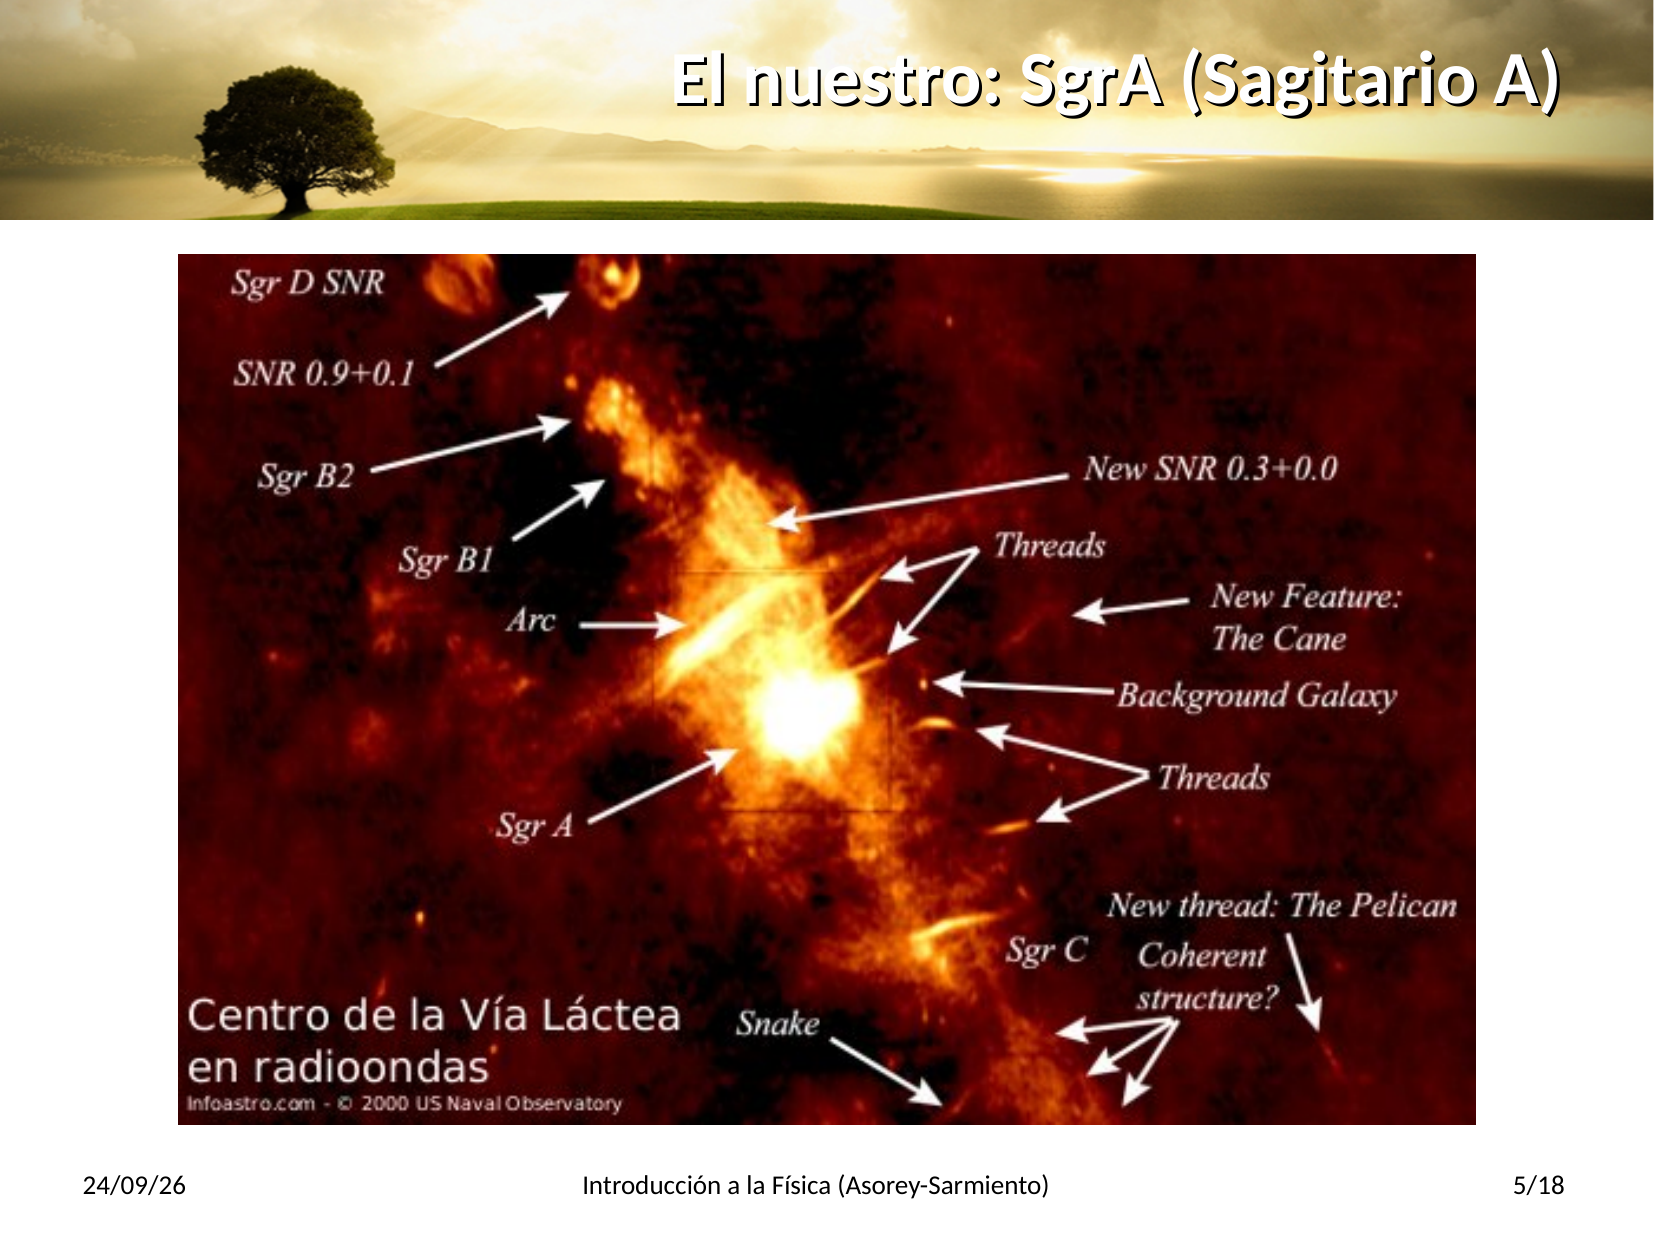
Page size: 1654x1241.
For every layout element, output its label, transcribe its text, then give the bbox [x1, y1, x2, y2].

title El nuestro: SgrA (Sagitario A) [75, 19, 1564, 151]
picture [0, 0, 1654, 220]
picture [178, 254, 1476, 1126]
